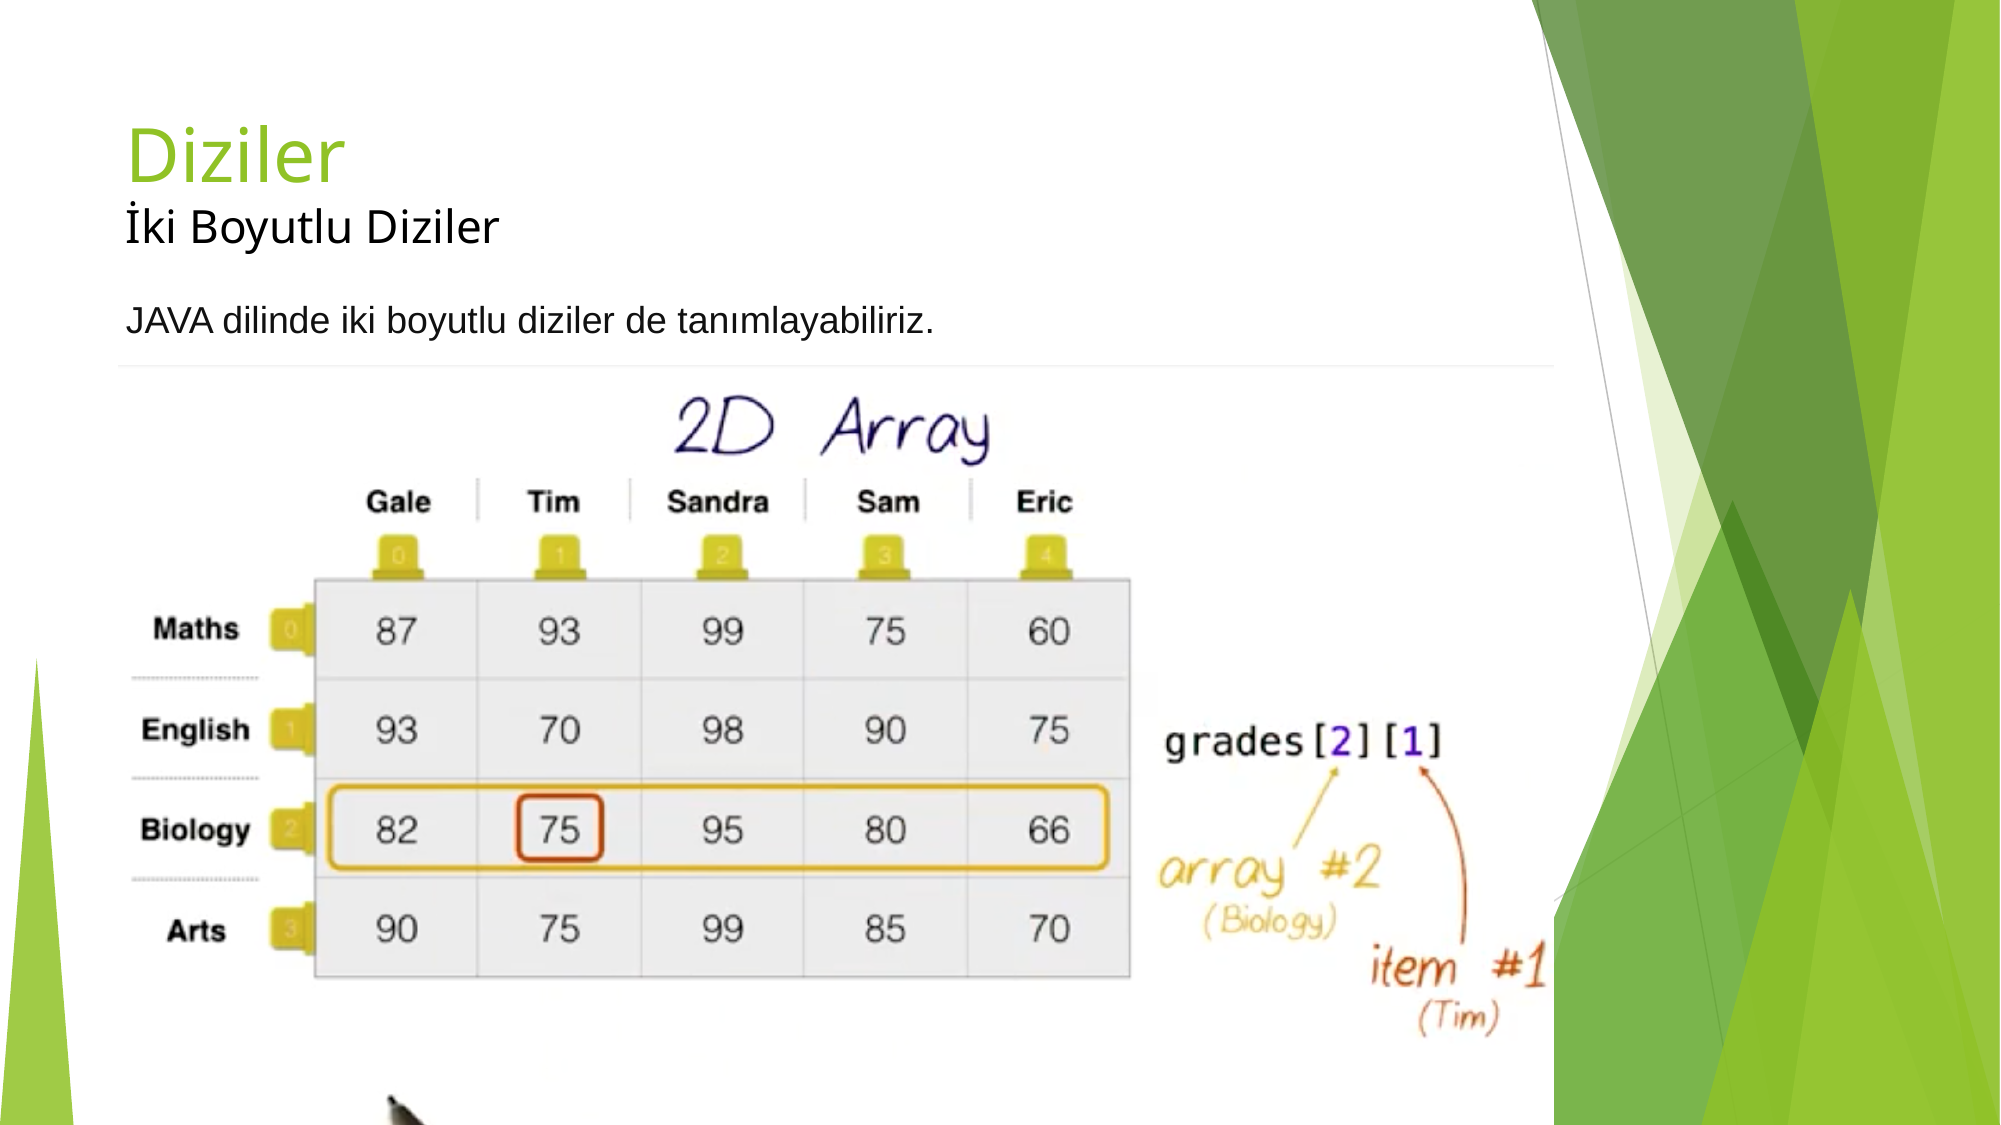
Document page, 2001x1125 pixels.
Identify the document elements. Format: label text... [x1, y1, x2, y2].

title Diziler İki Boyutlu Diziler [111, 99, 1522, 317]
text_box JAVA dilinde iki boyutlu diziler de tanımlayabiliriz. [111, 288, 1517, 378]
picture [118, 365, 1554, 1125]
